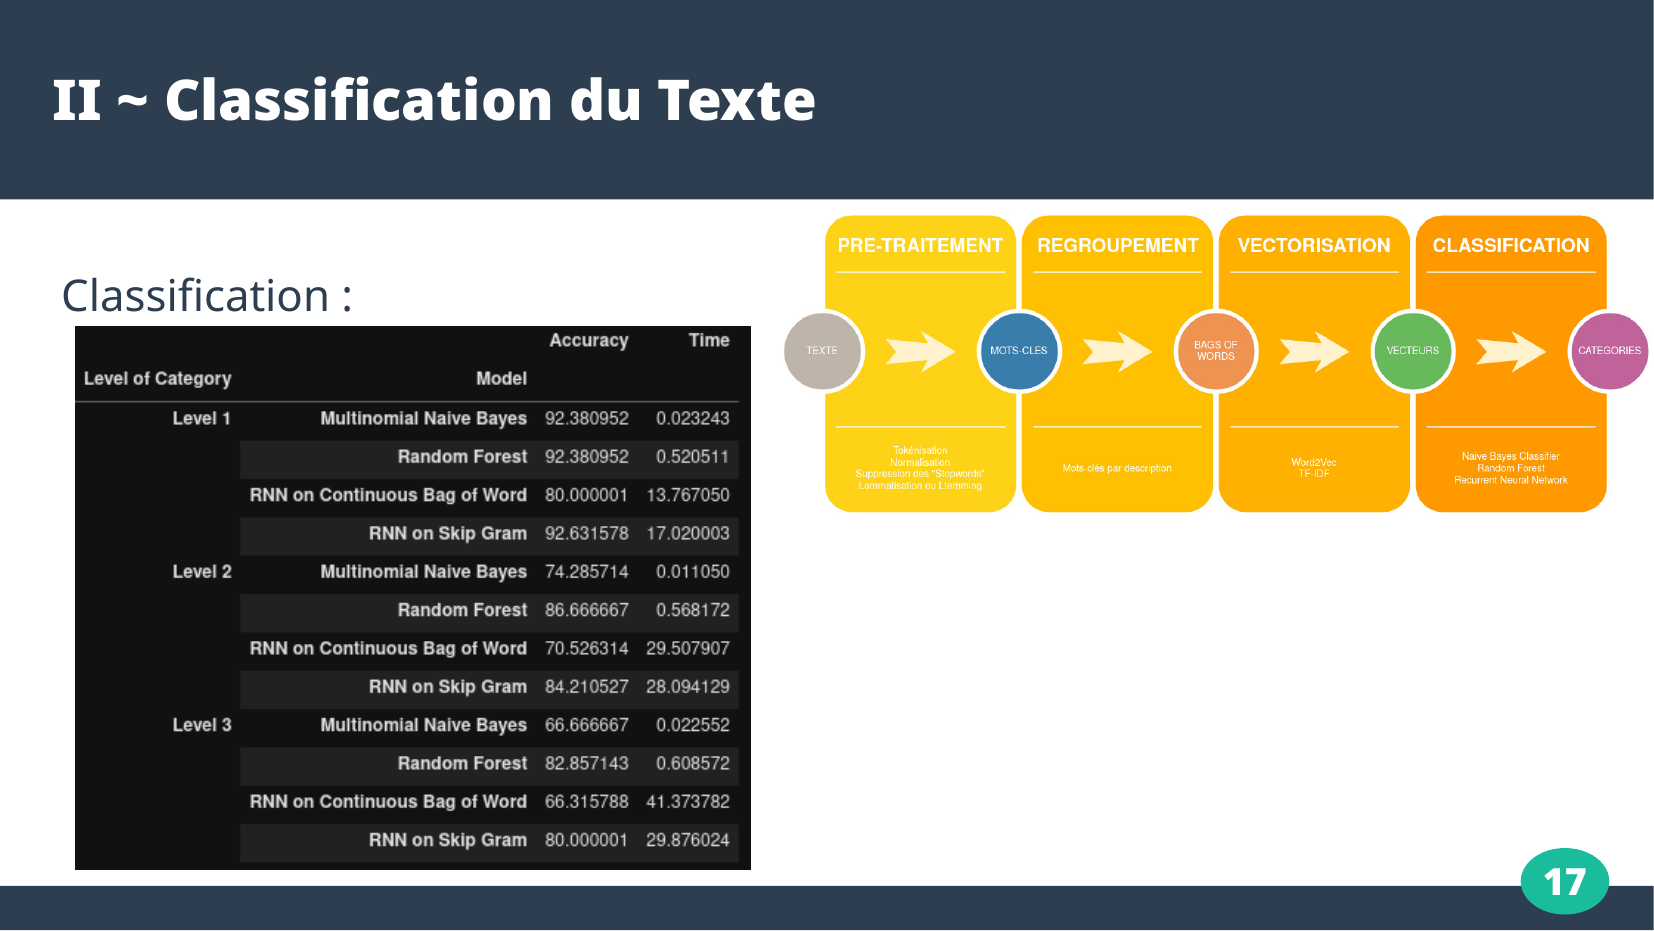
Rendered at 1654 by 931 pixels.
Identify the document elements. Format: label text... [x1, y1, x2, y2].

list Classification : [0, 174, 1456, 796]
picture [75, 326, 751, 871]
title II ~ Classification du Texte [0, 39, 1621, 158]
picture [773, 210, 1652, 526]
